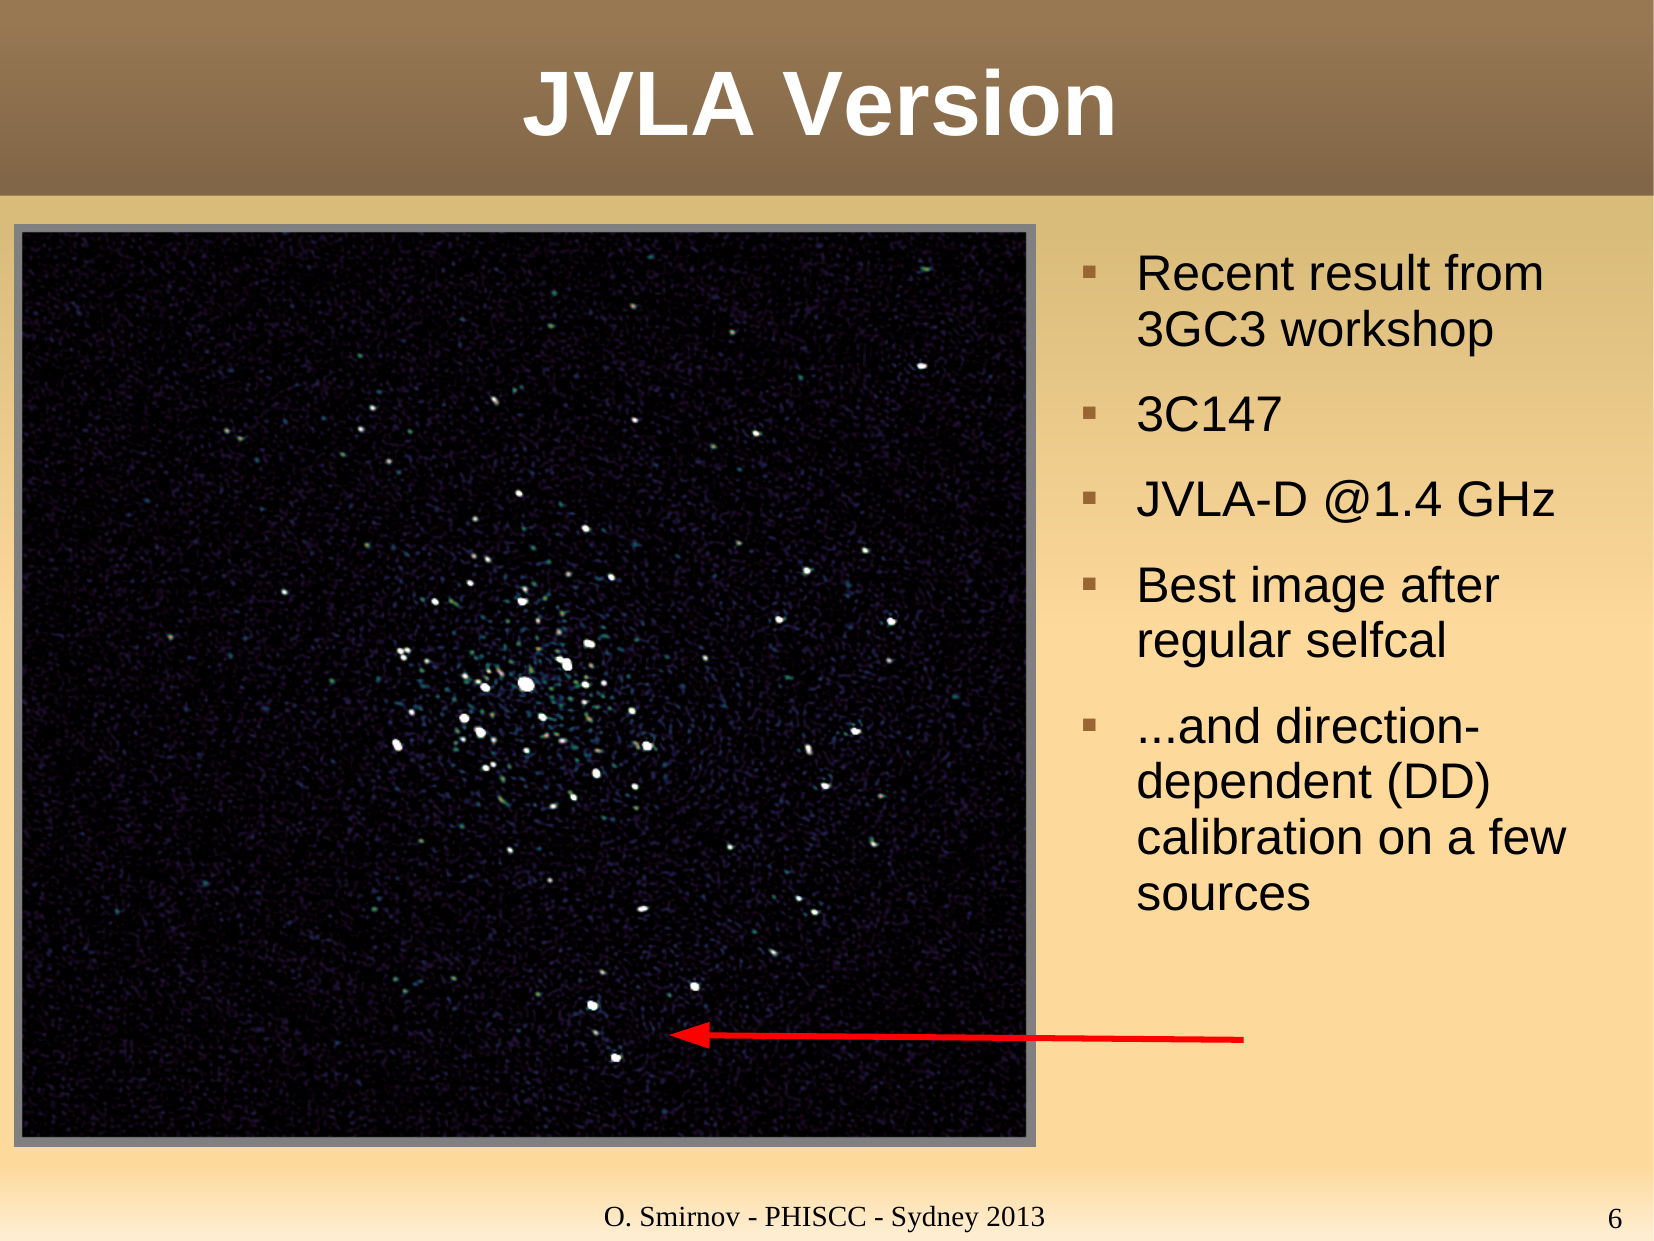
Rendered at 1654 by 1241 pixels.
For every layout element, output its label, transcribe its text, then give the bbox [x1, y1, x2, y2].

picture [0, 0, 1654, 1241]
list Recent result from 3GC3 workshop 3C147 JVLA-D @1.4 GHz Best image after regular selfcal ...and direction-dependent (DD) calibration on a few sources [1065, 245, 1601, 1064]
title JVLA Version [76, 0, 1565, 208]
